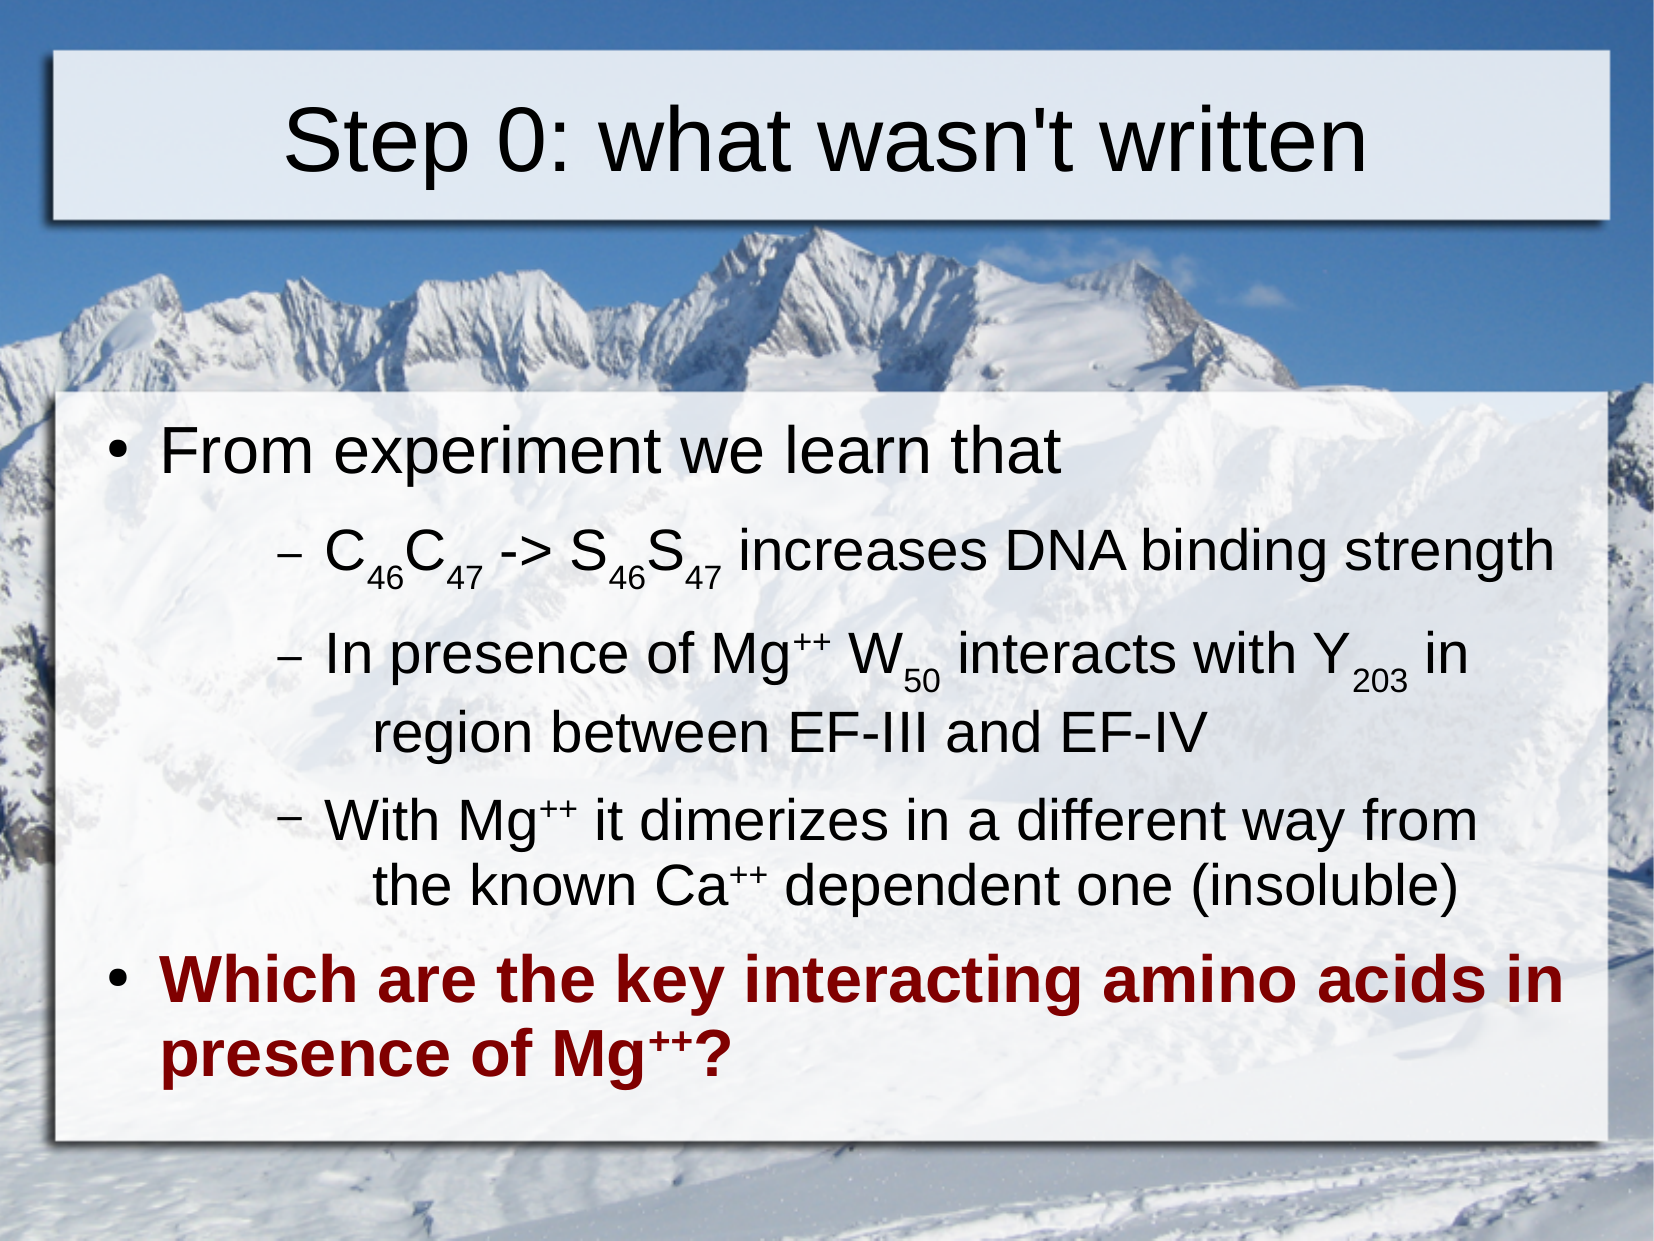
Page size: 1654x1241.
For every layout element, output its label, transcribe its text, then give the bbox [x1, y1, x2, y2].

list From experiment we learn that C46C47 -> S46S47 increases DNA binding strength In presence of Mg++ W50 interacts with Y203 in region between EF-III and EF-IV With Mg++ it dimerizes in a different way from the known Ca++ dependent one (insoluble) Which are the key interacting amino acids in presence of Mg++? [88, 413, 1571, 1218]
picture [0, 0, 1654, 1241]
title Step 0: what wasn't written [59, 68, 1595, 212]
